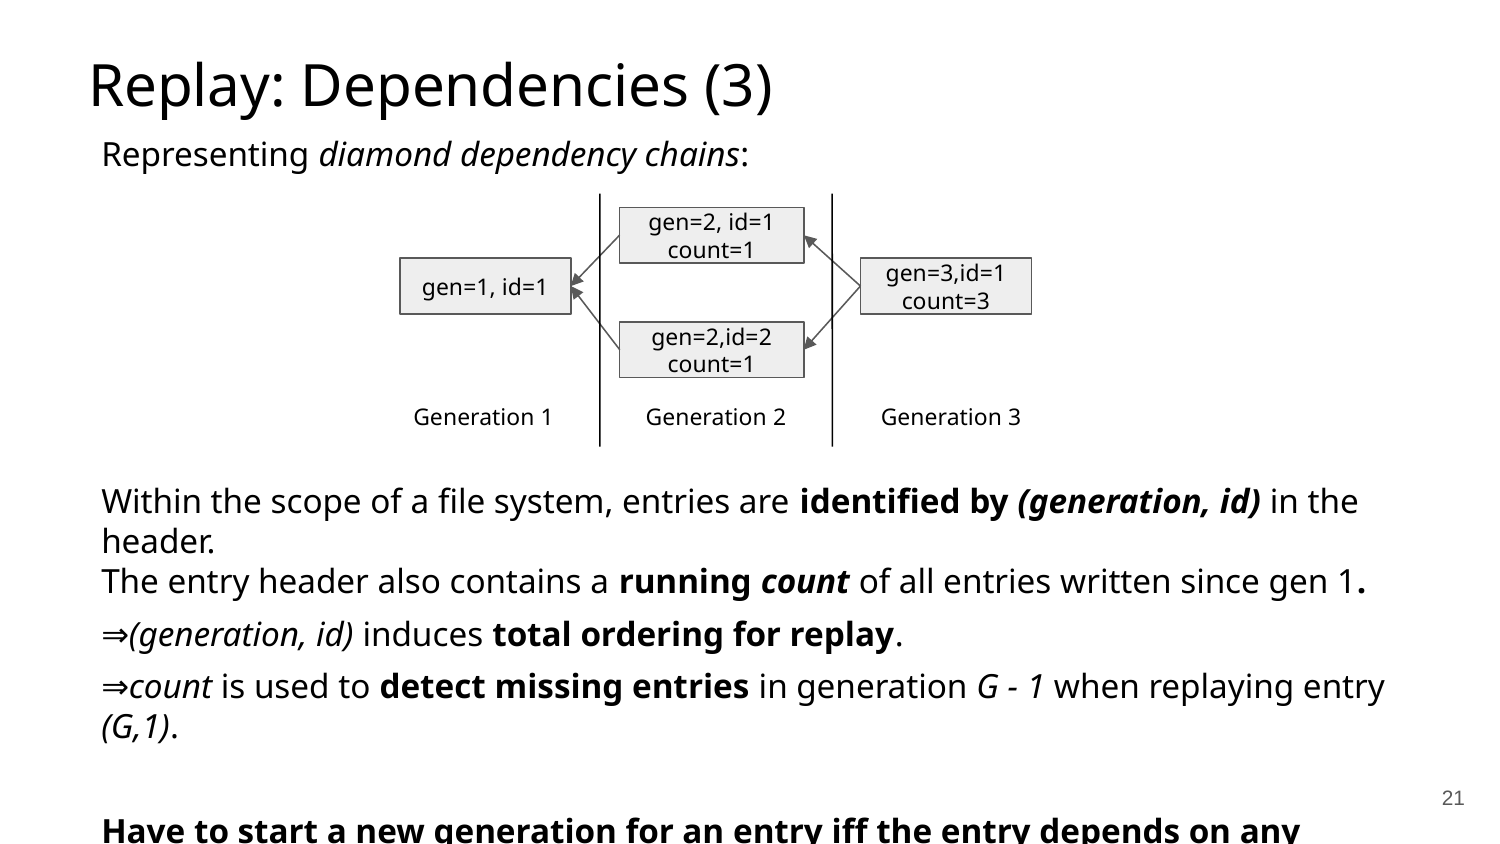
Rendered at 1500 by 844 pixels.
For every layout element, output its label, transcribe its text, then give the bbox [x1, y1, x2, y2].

text_box Generation 2 [630, 399, 802, 433]
slide_number <number> [1389, 764, 1480, 830]
text_box gen=1, id=1 [400, 258, 571, 315]
text_box gen=3,id=1 count=3 [860, 258, 1032, 315]
title Replay: Dependencies (3) [73, 33, 1405, 165]
text_box Within the scope of a file system, entries are identified by (generation, id) in the header. The entry header also contains a running count of all entries written since gen 1. ⇒(generation, id) induces total ordering for replay. ⇒count is used to detect missing entries in generation G - 1 when replaying entry (G,1). Have to start a new generation for an entry iff the entry depends on any previous entry. [86, 465, 1414, 801]
text_box gen=2, id=1 count=1 [619, 207, 804, 264]
text_box Generation 1 [398, 399, 570, 433]
text_box Generation 3 [865, 399, 1037, 433]
text_box gen=2,id=2 count=1 [619, 321, 804, 378]
text_box Representing diamond dependency chains: [86, 118, 1349, 194]
